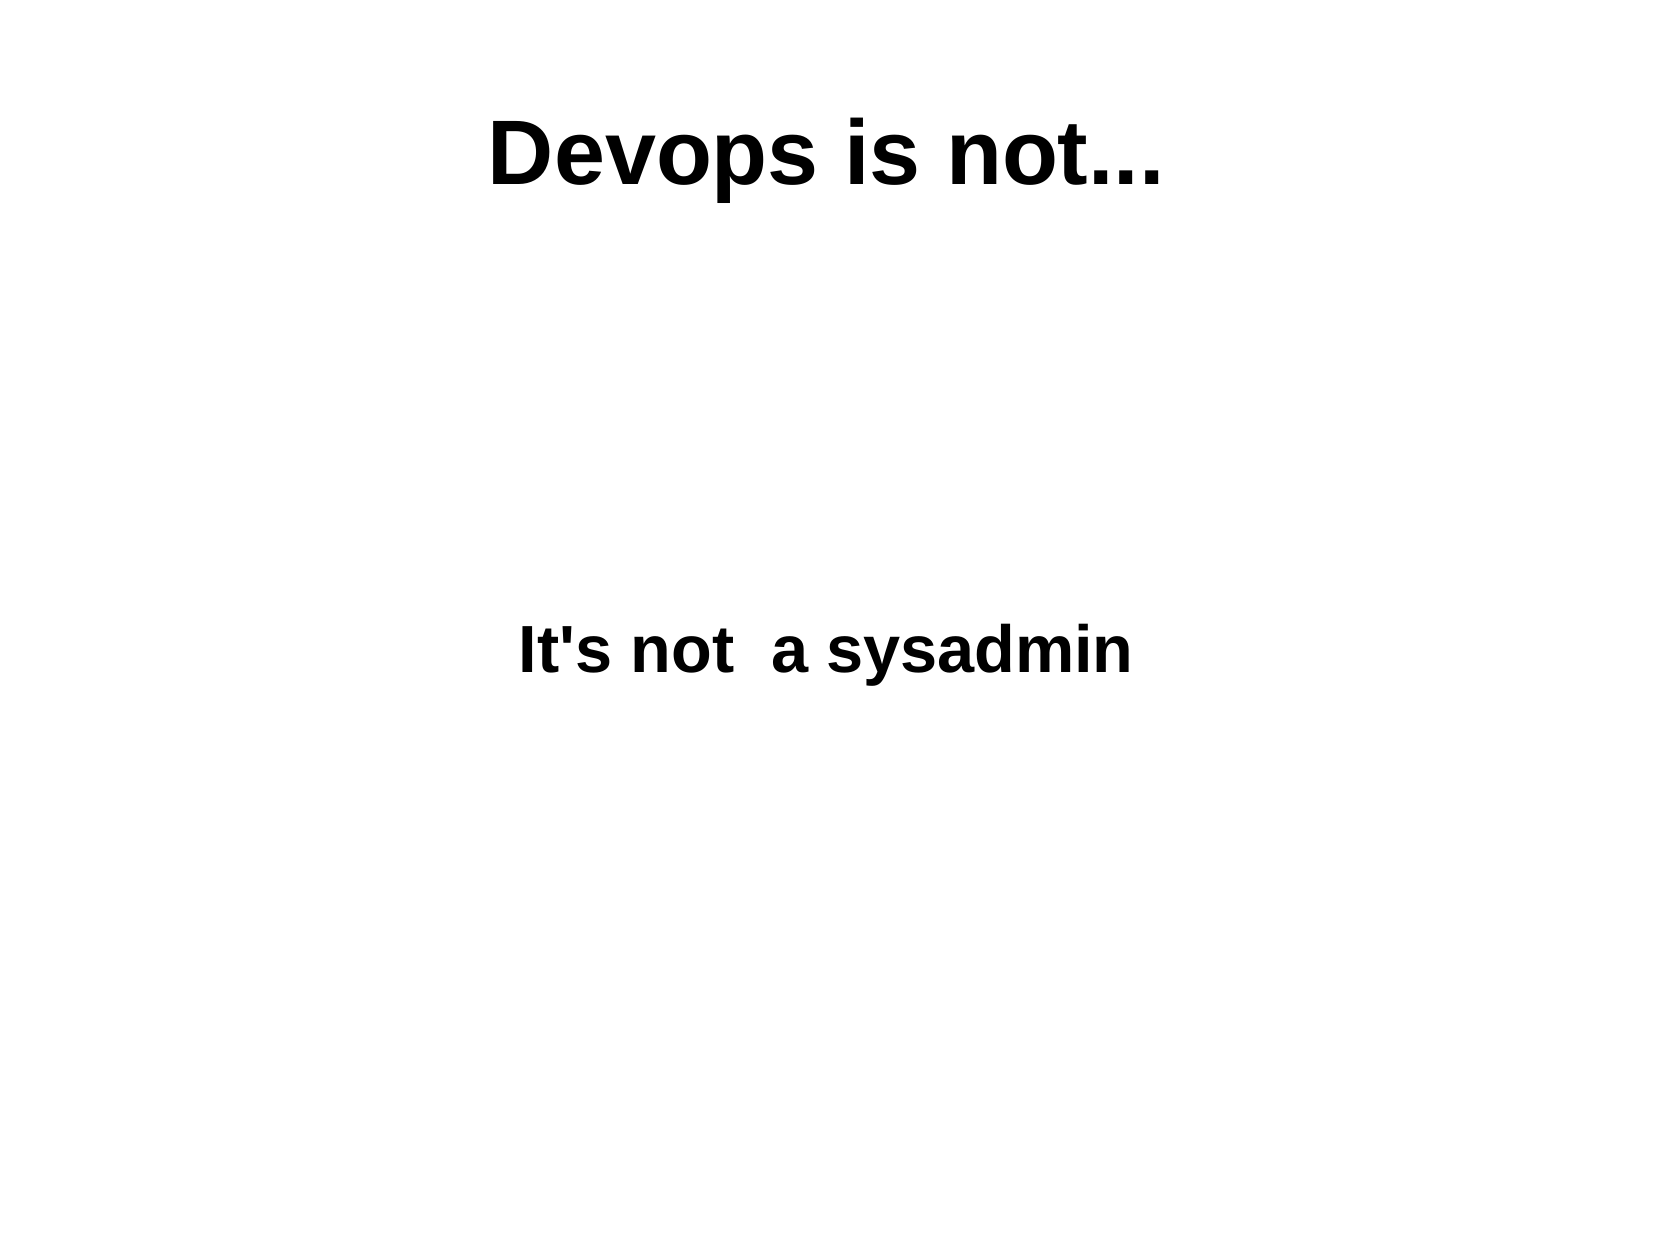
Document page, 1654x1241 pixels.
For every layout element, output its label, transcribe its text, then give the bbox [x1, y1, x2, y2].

title Devops is not... [82, 49, 1571, 257]
subtitle It's not a sysadmin [82, 290, 1571, 1010]
